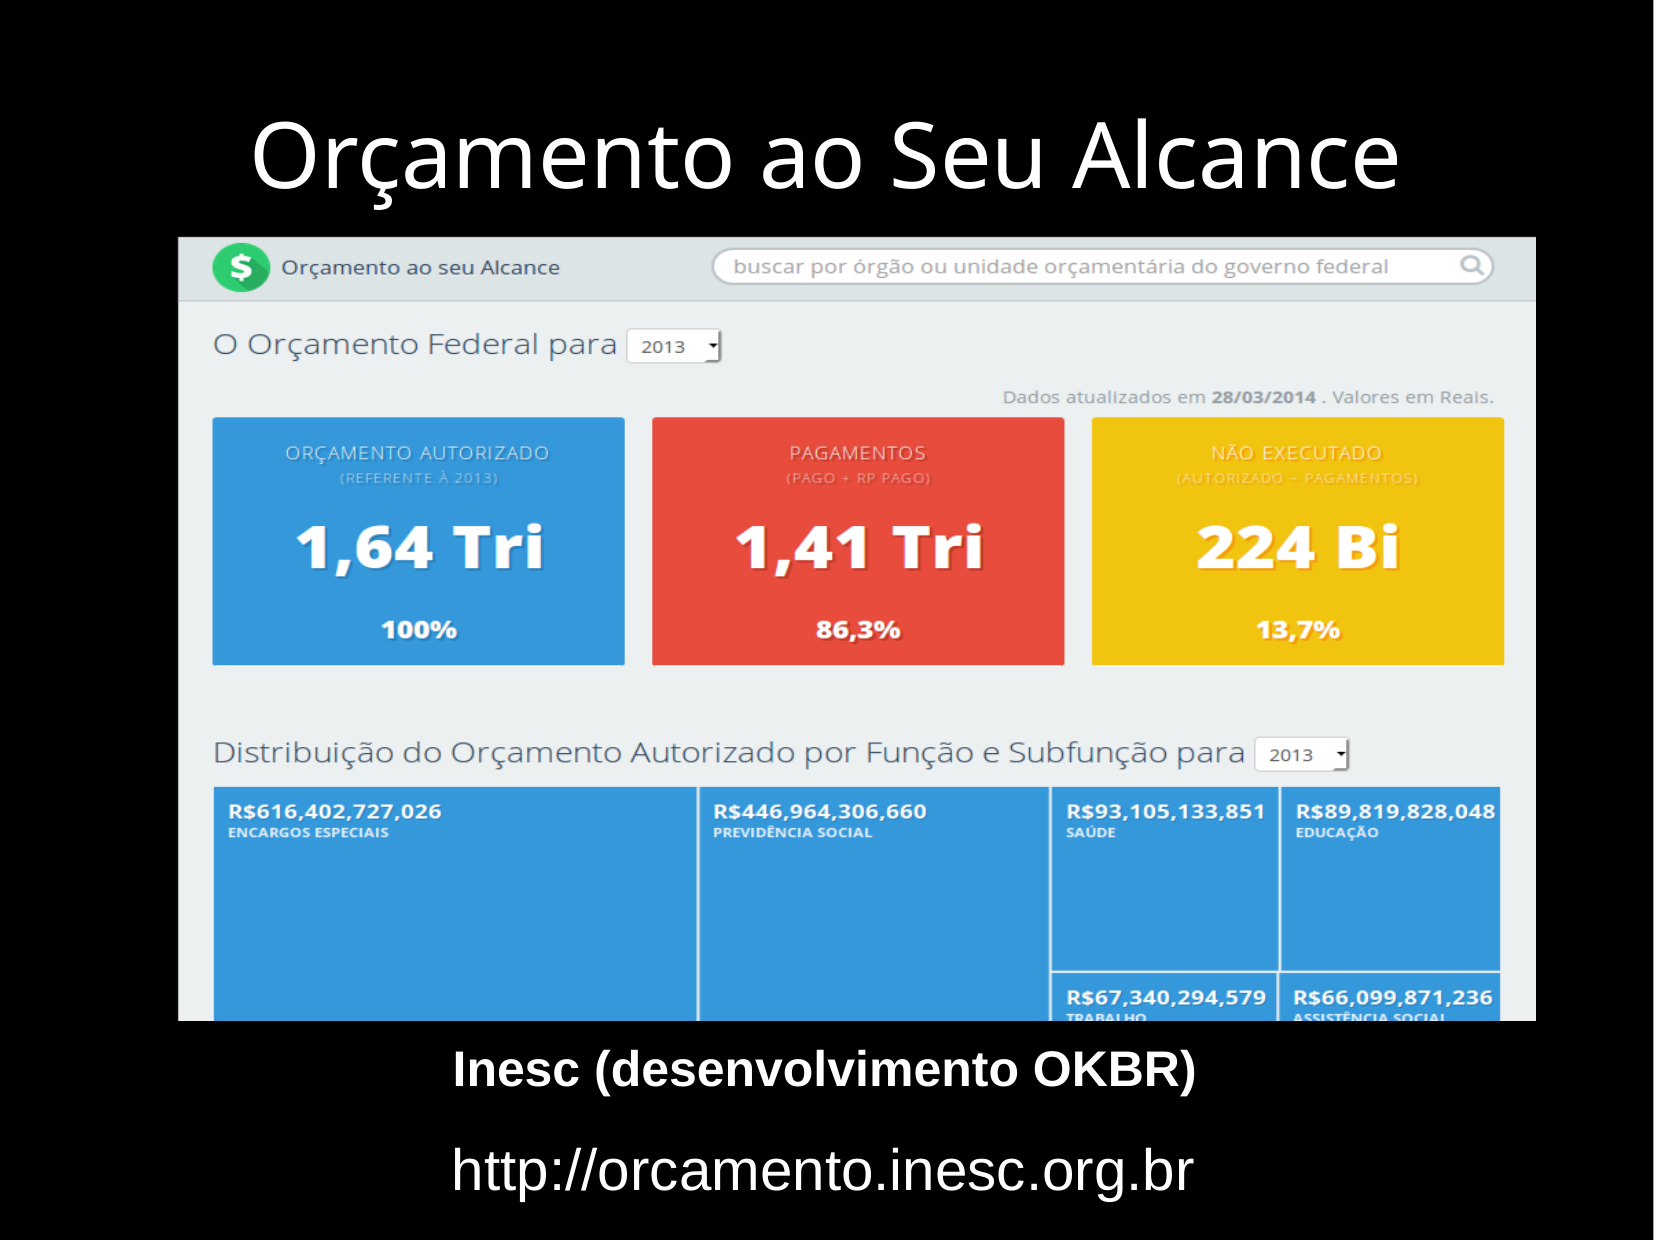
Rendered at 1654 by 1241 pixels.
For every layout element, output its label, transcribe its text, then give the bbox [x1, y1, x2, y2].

title Orçamento ao Seu Alcance [82, 49, 1571, 257]
text_box Inesc (desenvolvimento OKBR) [438, 1033, 1213, 1113]
picture [177, 236, 1536, 1021]
text_box http://orcamento.inesc.org.br [437, 1130, 1211, 1211]
